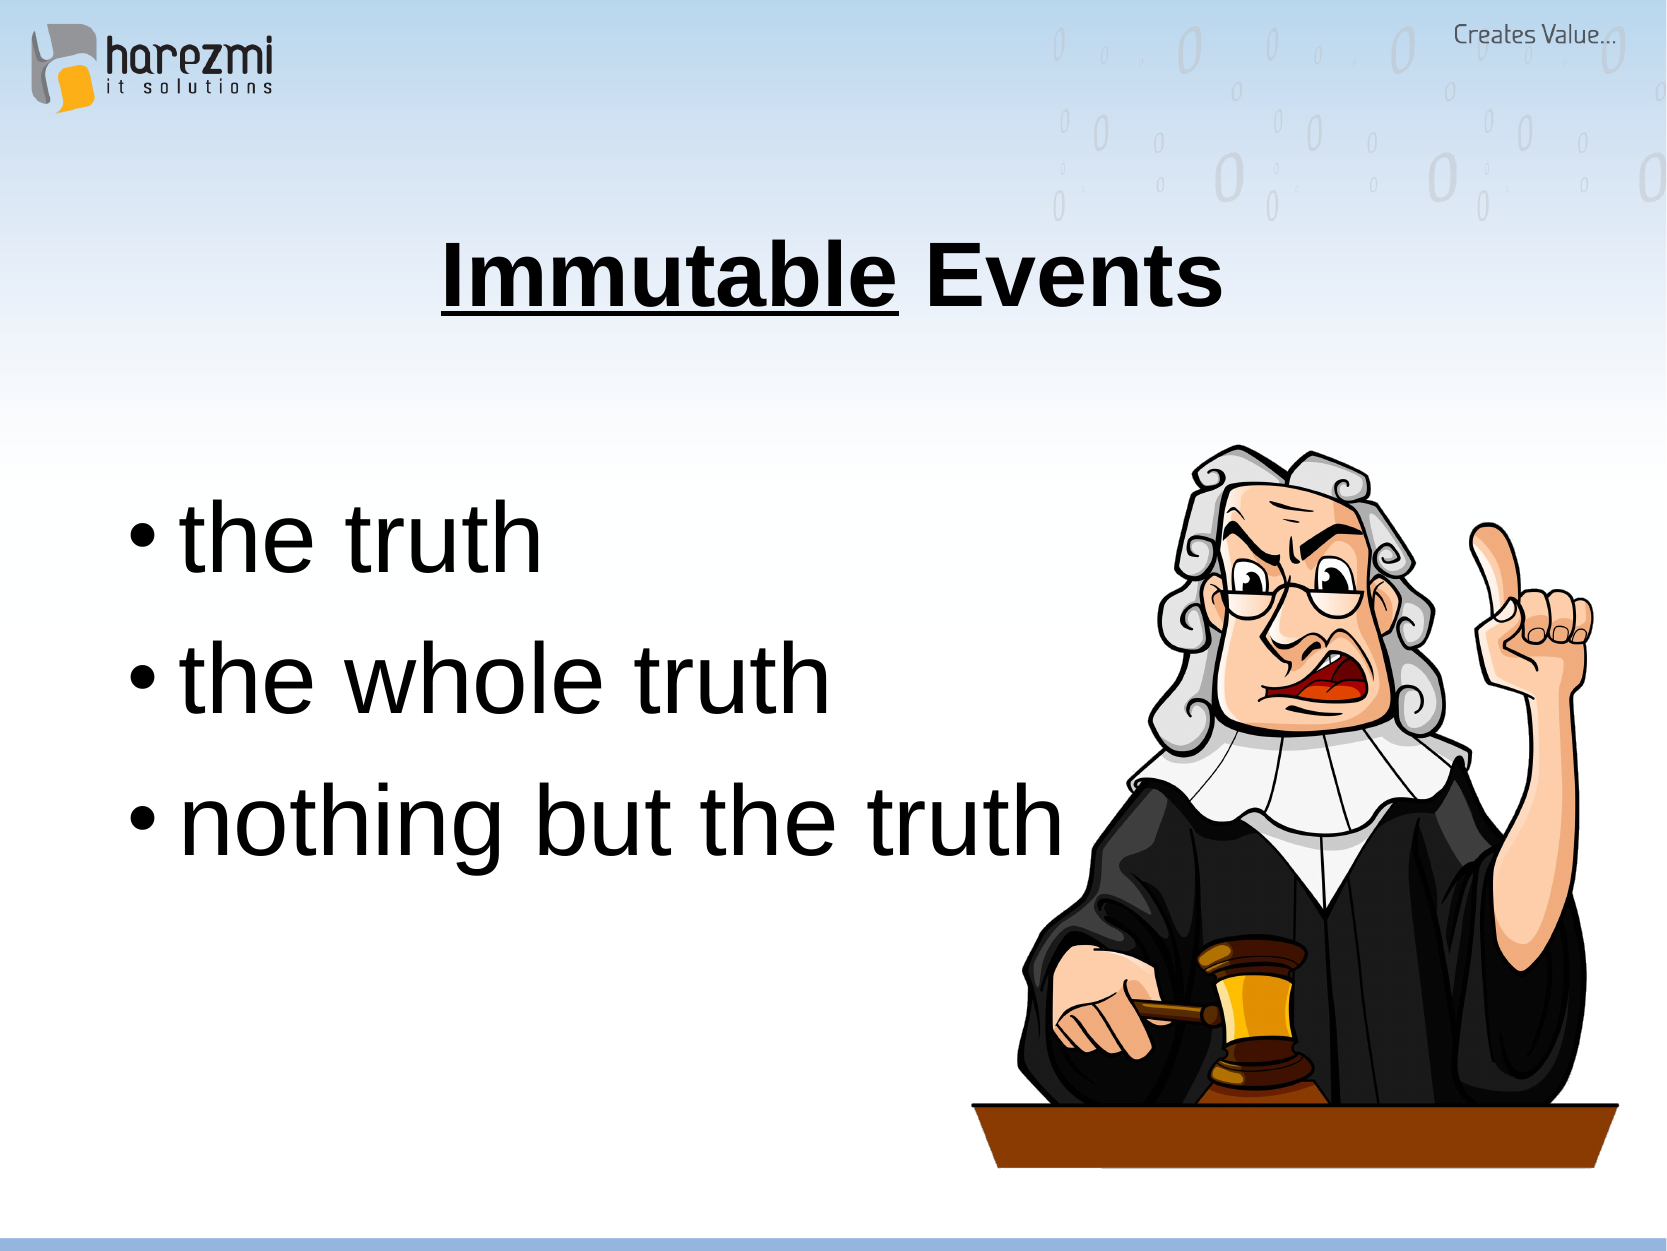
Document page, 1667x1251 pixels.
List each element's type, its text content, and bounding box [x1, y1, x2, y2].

text_box the truth the whole truth nothing but the truth [124, 478, 939, 1005]
picture [0, 0, 1667, 1251]
text_box Immutable Events [83, 167, 1584, 377]
